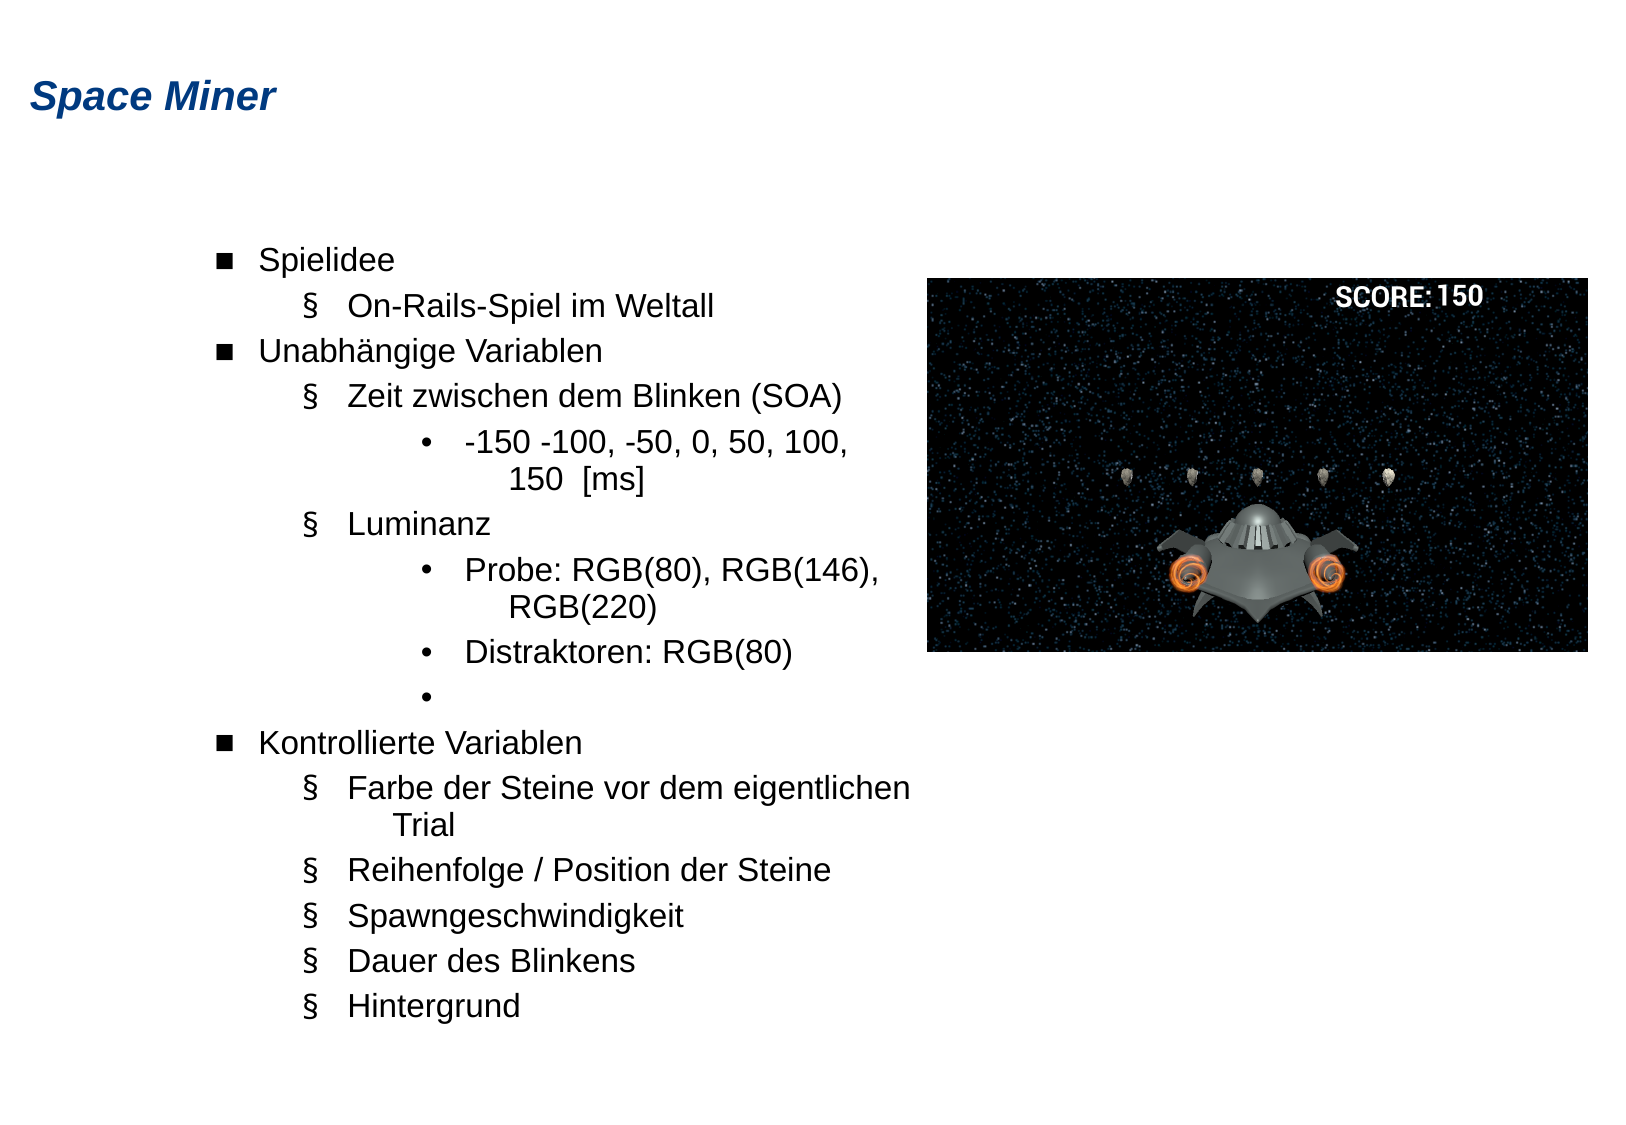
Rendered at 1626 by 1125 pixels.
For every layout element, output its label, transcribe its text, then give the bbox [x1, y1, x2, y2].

picture [927, 278, 1588, 652]
title Space Miner [14, 12, 1086, 176]
list Spielidee On-Rails-Spiel im Weltall Unabhängige Variablen Zeit zwischen dem Blinken (SOA) -150 -100, -50, 0, 50, 100, 150 [ms] Luminanz Probe: RGB(80), RGB(146), RGB(220) Distraktoren: RGB(80) Kontrollierte Variablen Farbe der Steine vor dem eigentlichen Trial Reihenfolge / Position der Steine Spawngeschwindigkeit Dauer des Blinkens Hintergrund [52, 234, 927, 1079]
